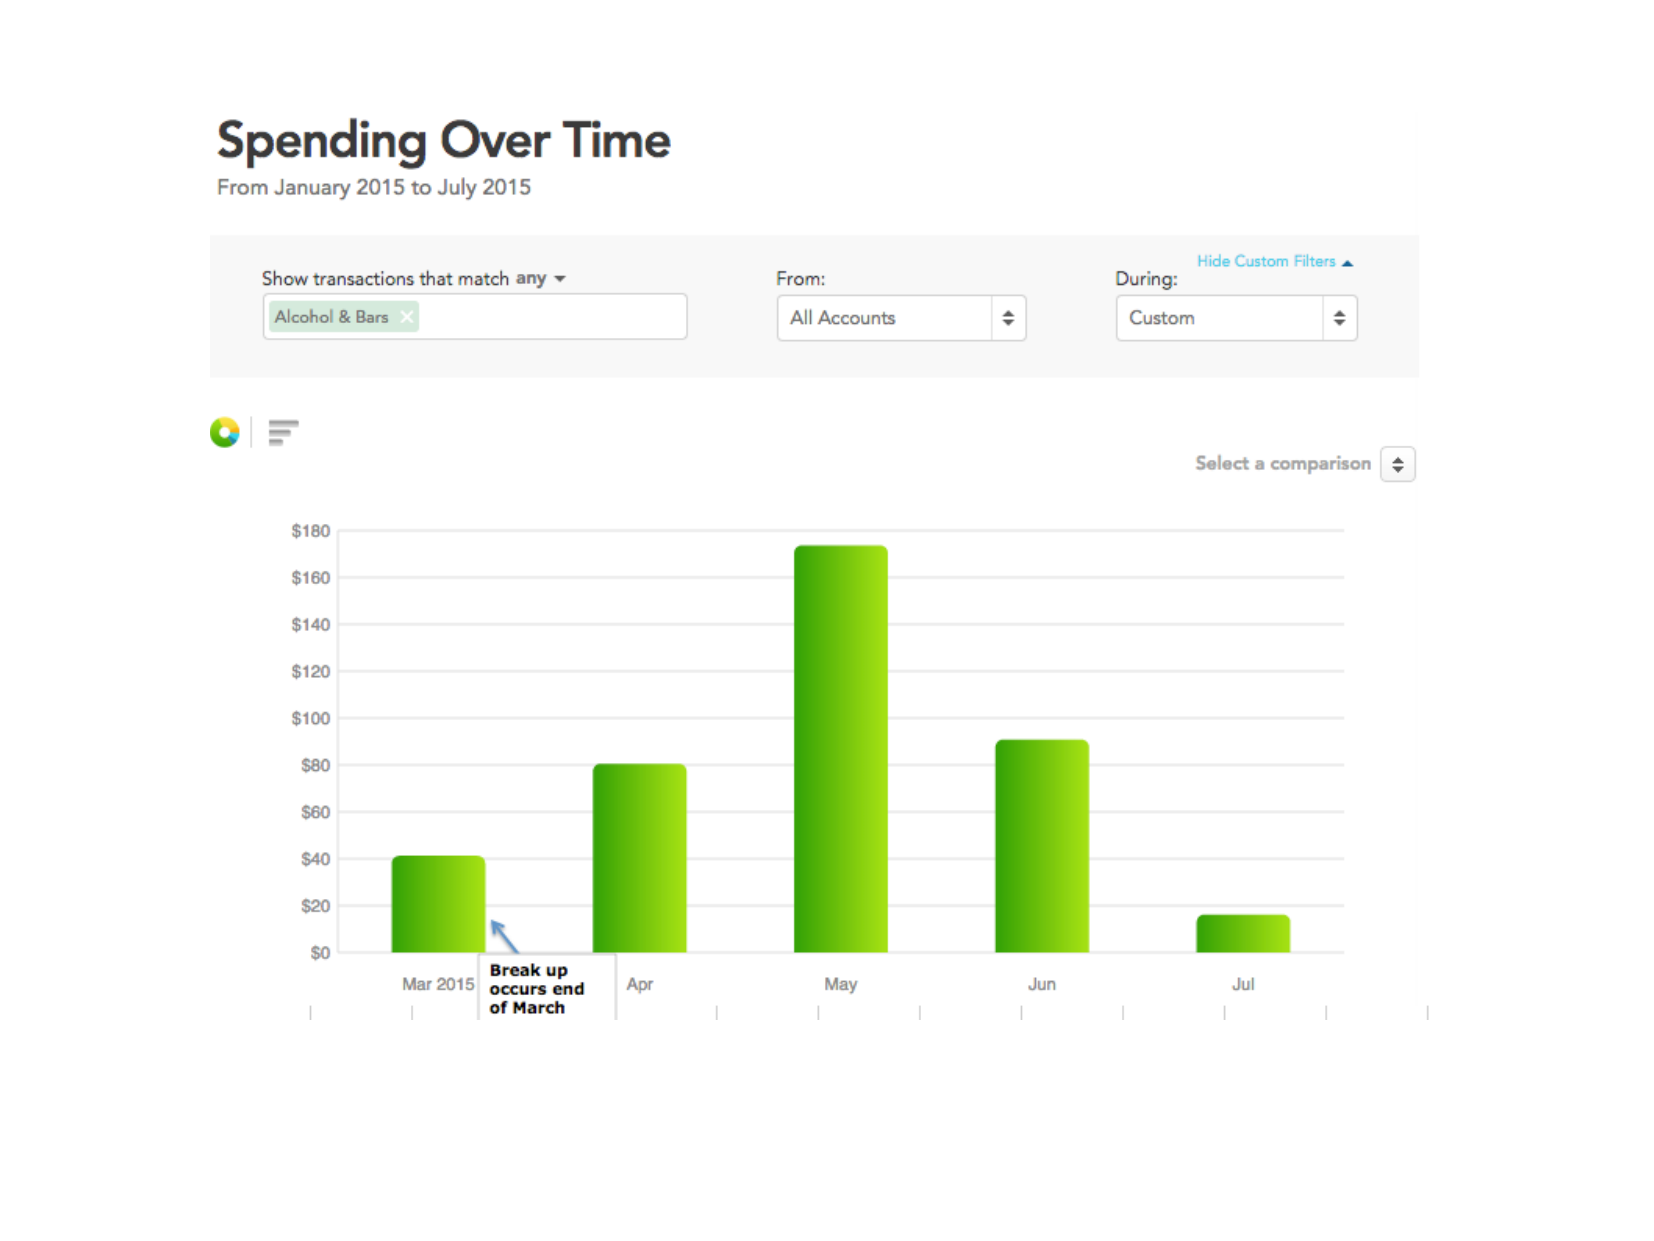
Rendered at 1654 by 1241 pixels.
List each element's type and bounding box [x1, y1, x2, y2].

picture [210, 112, 1496, 1021]
